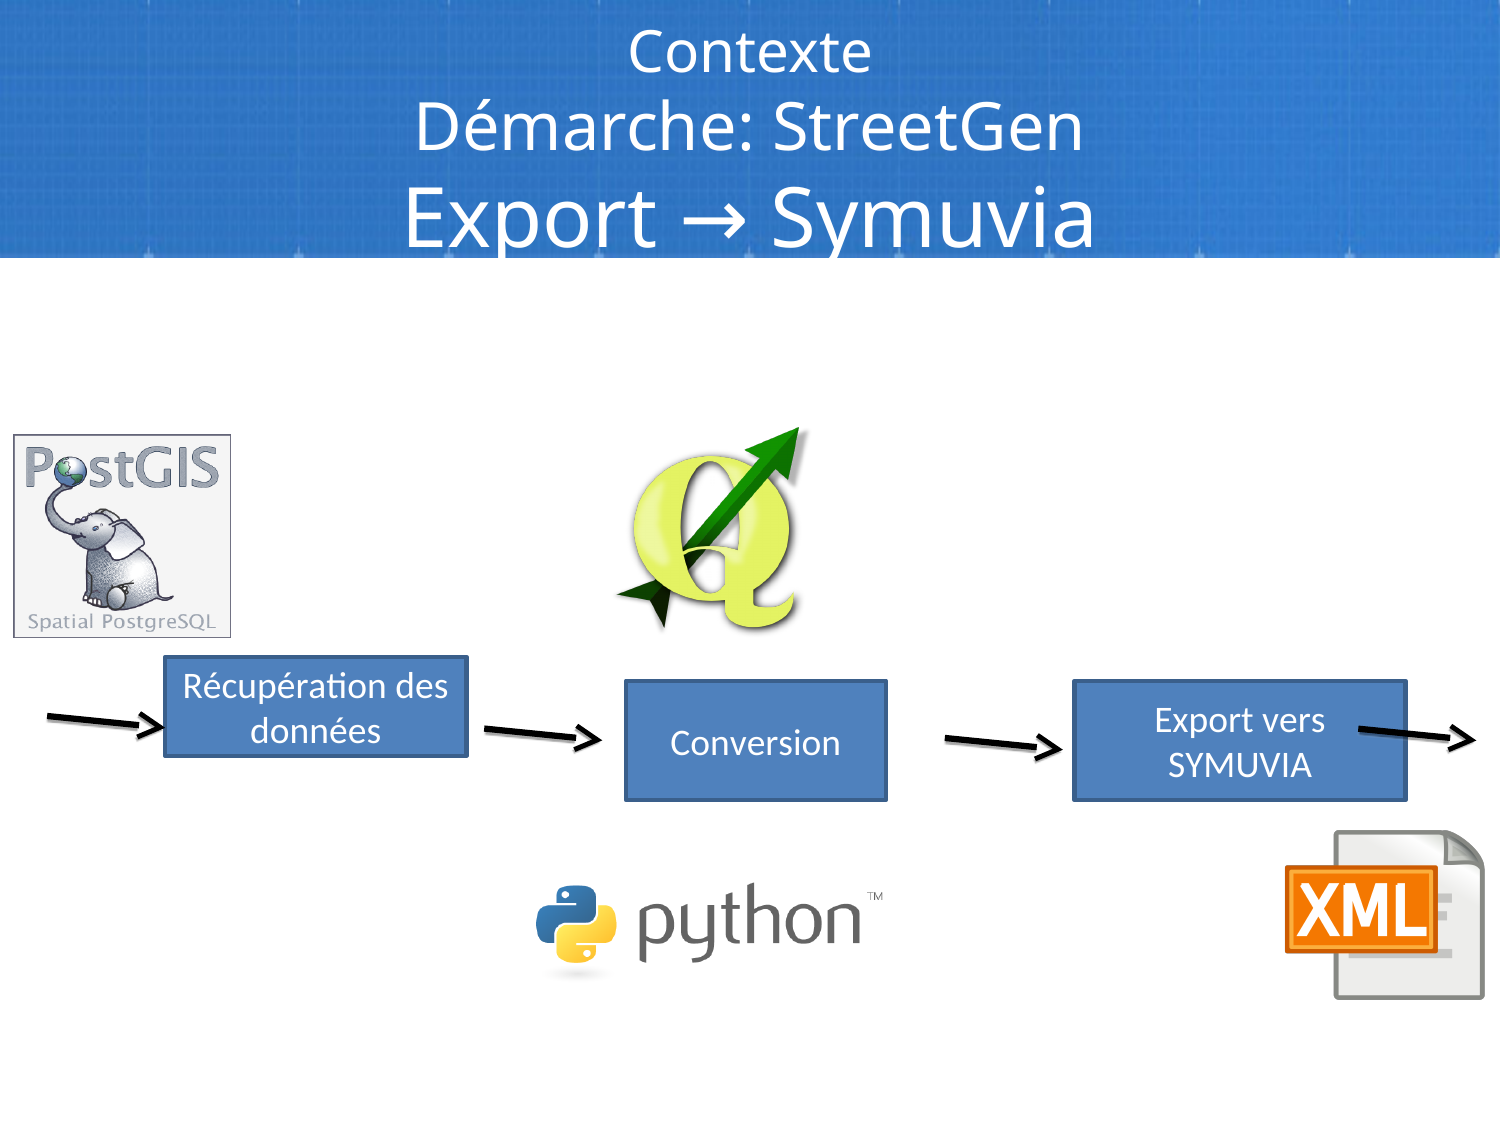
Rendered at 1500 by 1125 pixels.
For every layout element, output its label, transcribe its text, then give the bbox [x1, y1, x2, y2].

picture [555, 233, 579, 242]
picture [505, 233, 834, 258]
picture [950, 233, 972, 242]
picture [596, 422, 837, 638]
text_box Export vers SYMUVIA [1074, 680, 1406, 801]
title Contexte Démarche: StreetGen Export → Symuvia [35, 45, 1465, 233]
picture [13, 434, 231, 638]
picture [1281, 826, 1488, 1004]
picture [1062, 233, 1083, 242]
text_box Récupération des données [165, 656, 467, 756]
picture [0, 0, 1500, 258]
text_box Conversion [625, 680, 886, 801]
picture [478, 862, 916, 1004]
picture [506, 233, 529, 242]
